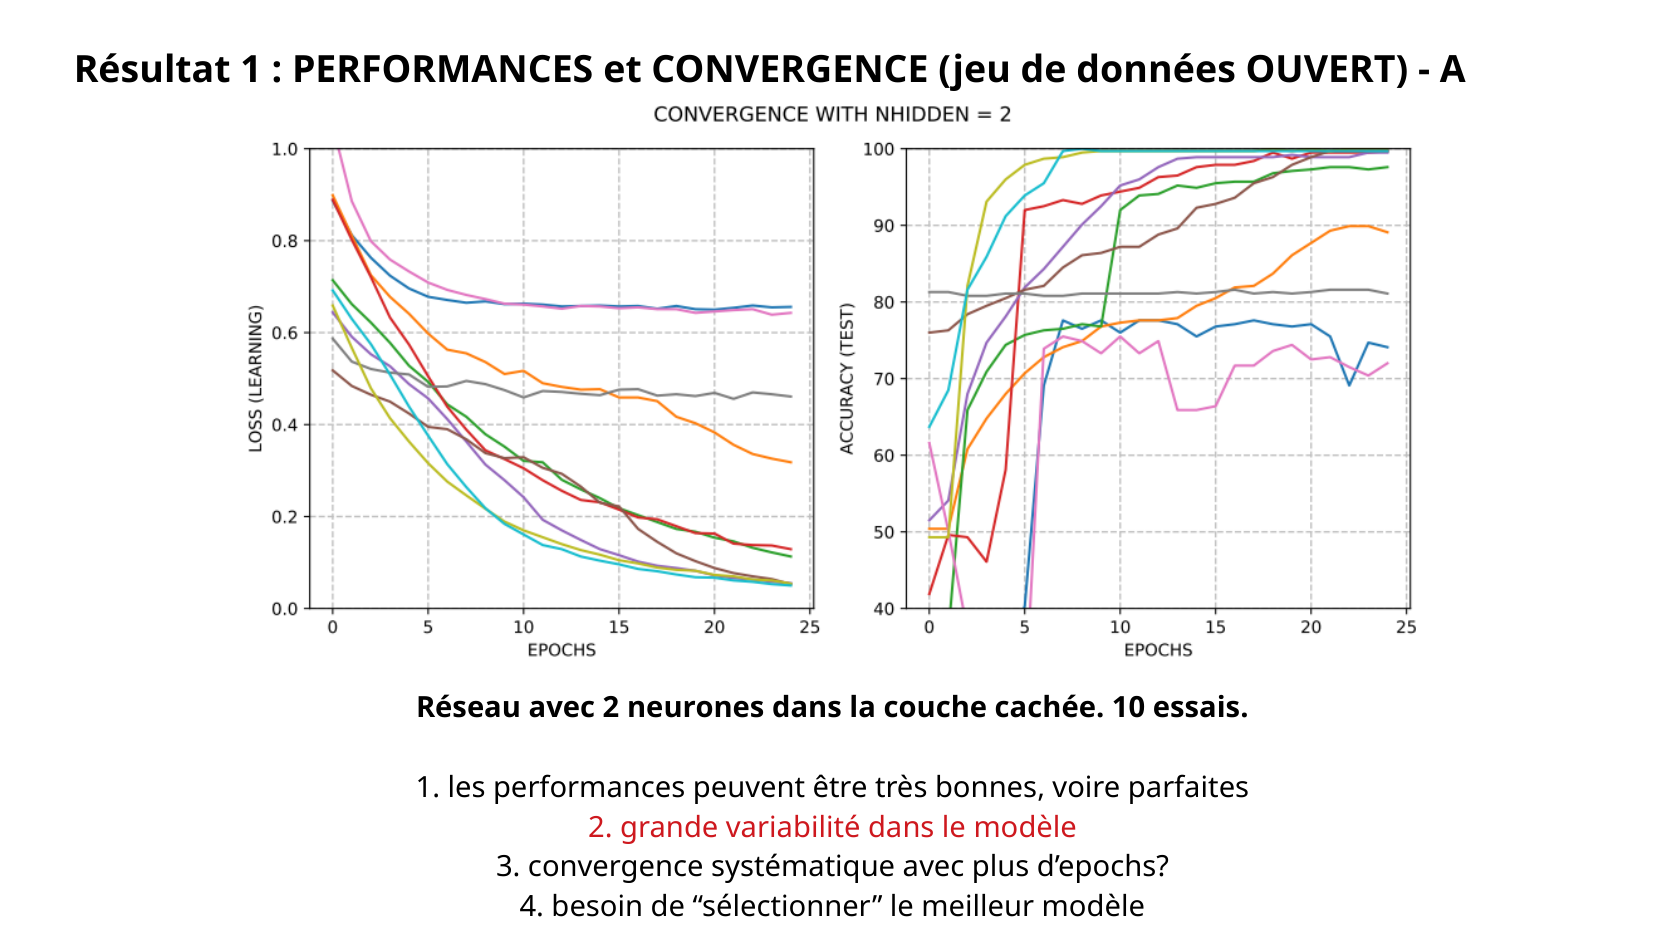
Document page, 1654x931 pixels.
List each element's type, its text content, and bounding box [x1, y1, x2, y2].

text_box Réseau avec 2 neurones dans la couche cachée. 10 essais. 1. les performances peuvent être très bonnes, voire parfaites 2. grande variabilité dans le modèle 3. convergence systématique avec plus d’epochs? 4. besoin de “sélectionner” le meilleur modèle 5. performances d’apprentissage pas encore convergées (certitude d’appartenance aux classes) [47, 679, 1619, 924]
text_box Résultat 1 : PERFORMANCES et CONVERGENCE (jeu de données OUVERT) - A [59, 35, 1536, 93]
picture [230, 94, 1436, 679]
